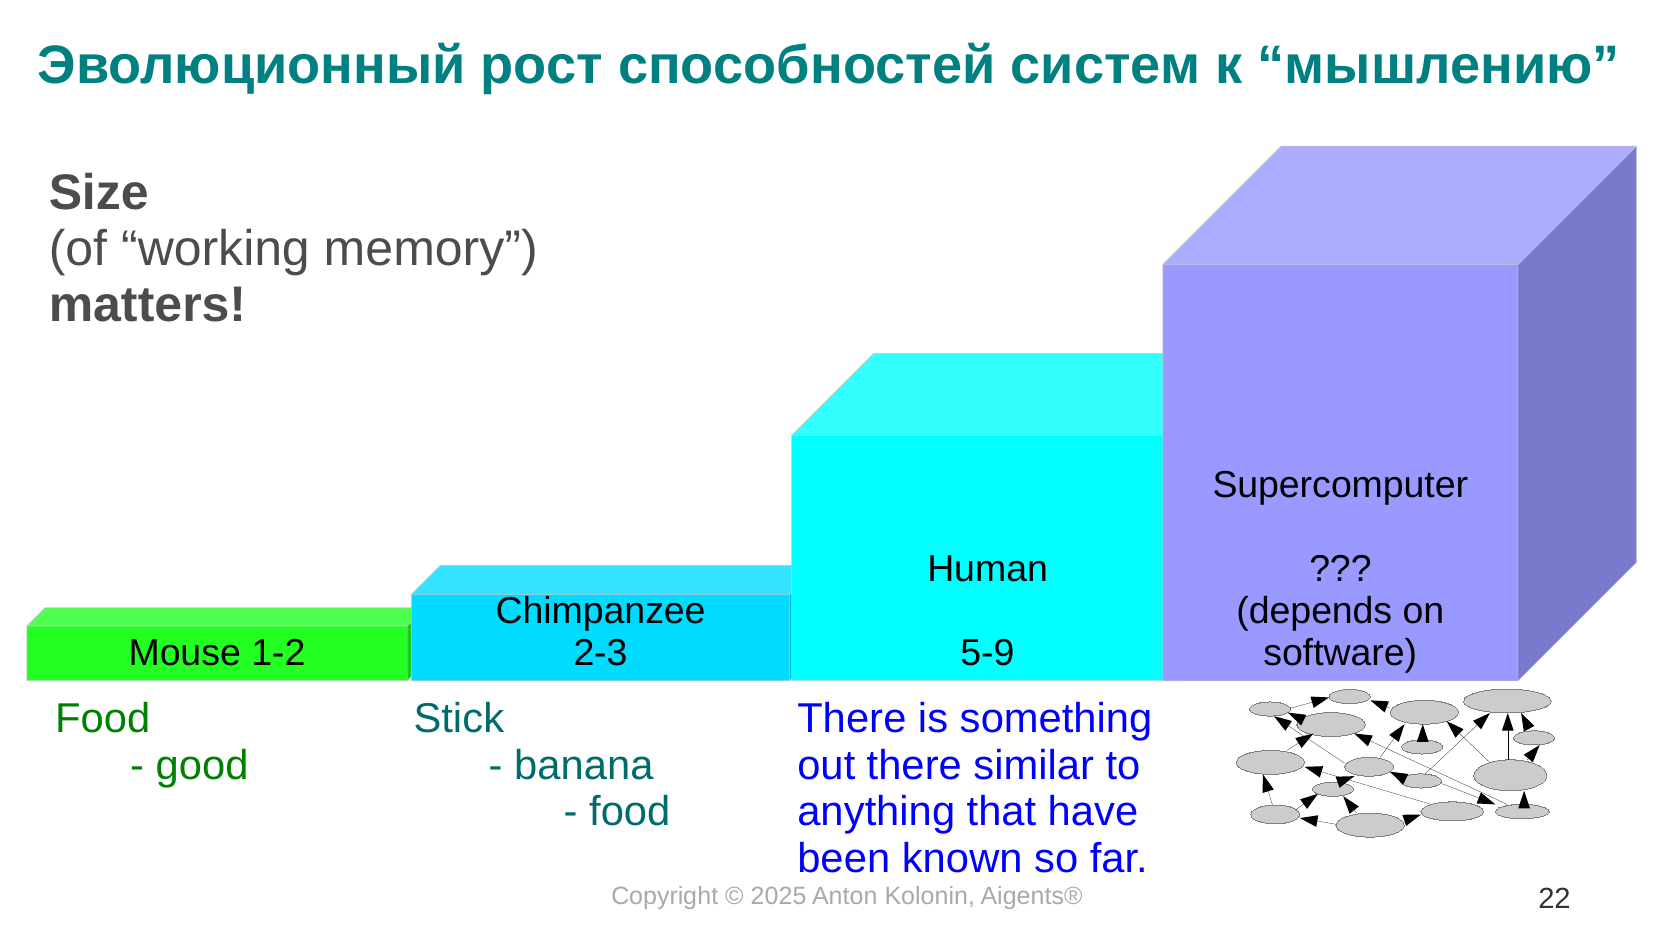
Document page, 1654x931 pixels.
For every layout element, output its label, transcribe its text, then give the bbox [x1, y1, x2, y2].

text_box Chimpanzee 2-3 [411, 595, 789, 681]
text_box [1495, 804, 1550, 819]
text_box [1250, 805, 1300, 824]
text_box [1404, 773, 1442, 789]
text_box [1249, 701, 1291, 717]
text_box [1329, 689, 1371, 704]
text_box [1420, 801, 1484, 821]
text_box Mouse 1-2 [26, 626, 407, 681]
text_box [1236, 750, 1305, 775]
text_box [1296, 712, 1366, 737]
text_box Food - good [40, 687, 399, 796]
text_box [1401, 740, 1443, 755]
text_box Size (of “working memory”) matters! [34, 157, 798, 358]
text_box There is something out there similar to anything that have been known so far. [782, 687, 1227, 889]
text_box Stick - banana - food [399, 687, 765, 842]
text_box [1335, 813, 1405, 838]
text_box [1344, 757, 1394, 777]
text_box [1312, 782, 1354, 797]
text_box Human 5-9 [791, 436, 1162, 681]
text_box [1473, 759, 1547, 791]
text_box Supercomputer ??? (depends on software) [1162, 265, 1517, 681]
text_box [1463, 689, 1552, 713]
text_box Эволюционный рост способностей систем к “мышлению” [1, 1, 1654, 129]
text_box [1513, 730, 1555, 745]
text_box [1390, 700, 1459, 725]
